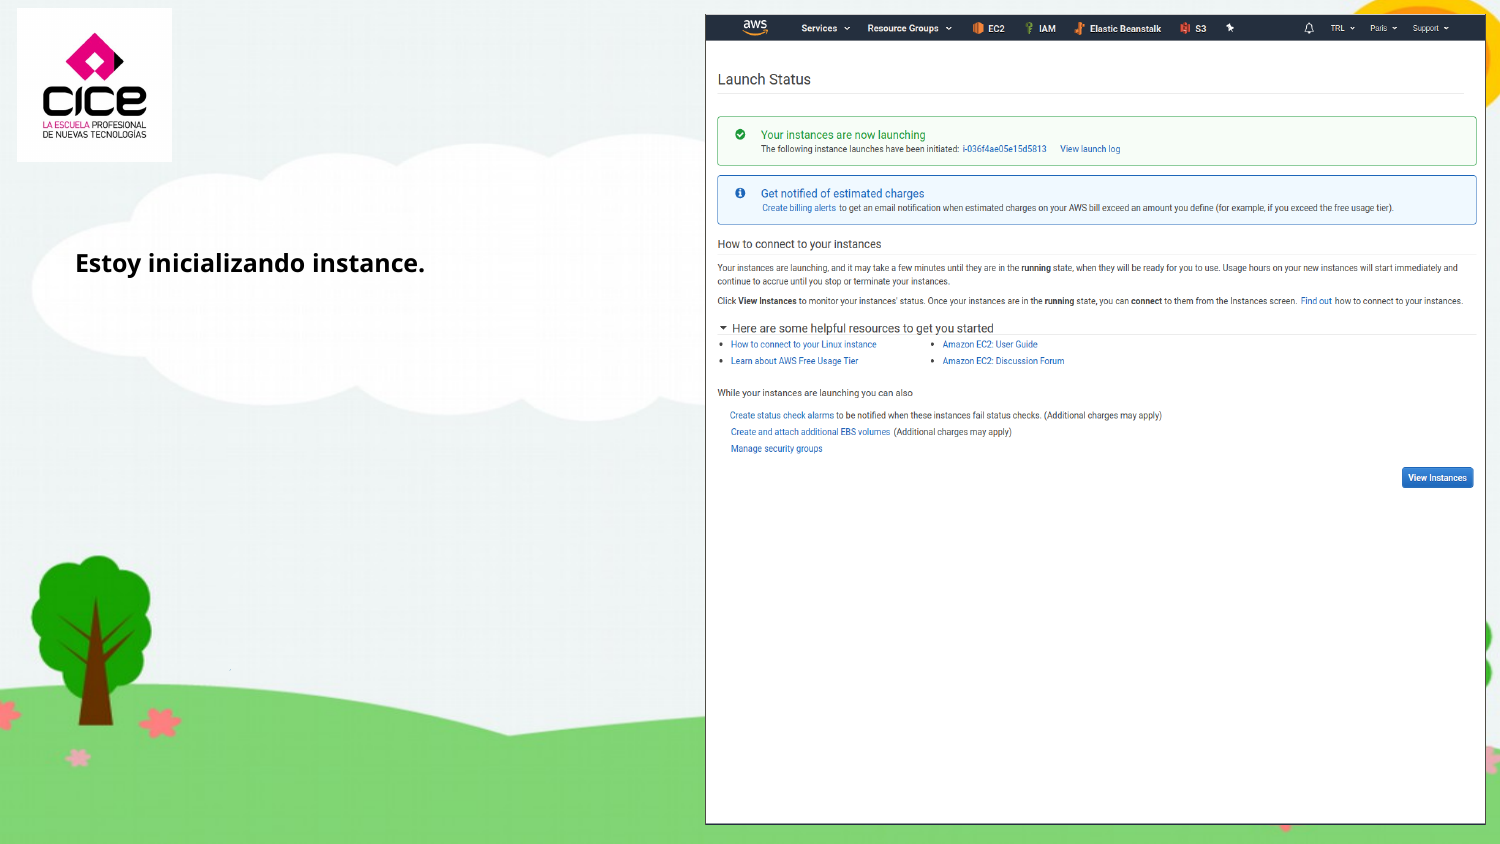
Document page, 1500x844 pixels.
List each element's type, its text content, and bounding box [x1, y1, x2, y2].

picture [0, 0, 1500, 844]
title Estoy inicializando instance. [75, 240, 519, 286]
